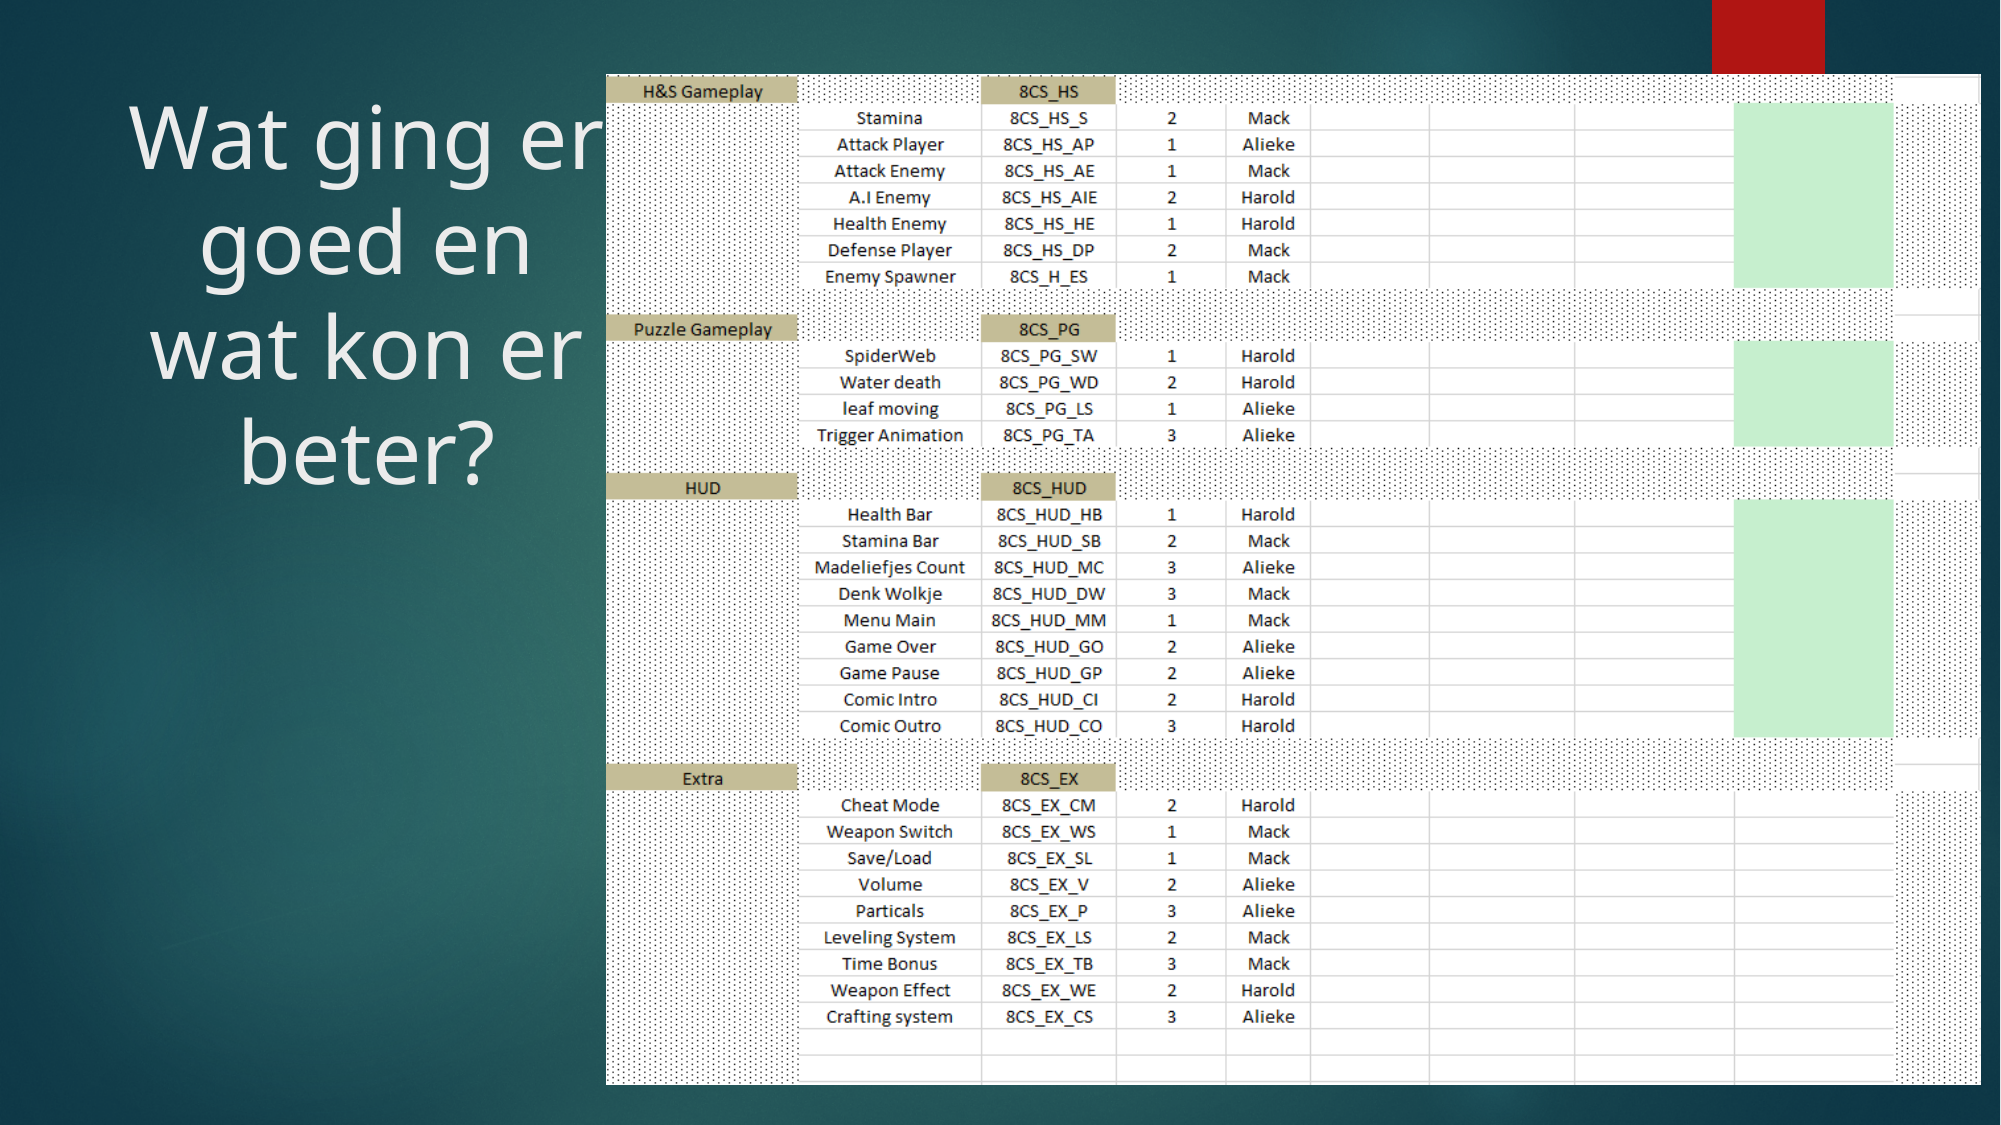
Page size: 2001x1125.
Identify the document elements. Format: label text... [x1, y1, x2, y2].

picture [606, 74, 1981, 1085]
title Wat ging er goed en wat kon er beter? [106, 74, 606, 305]
